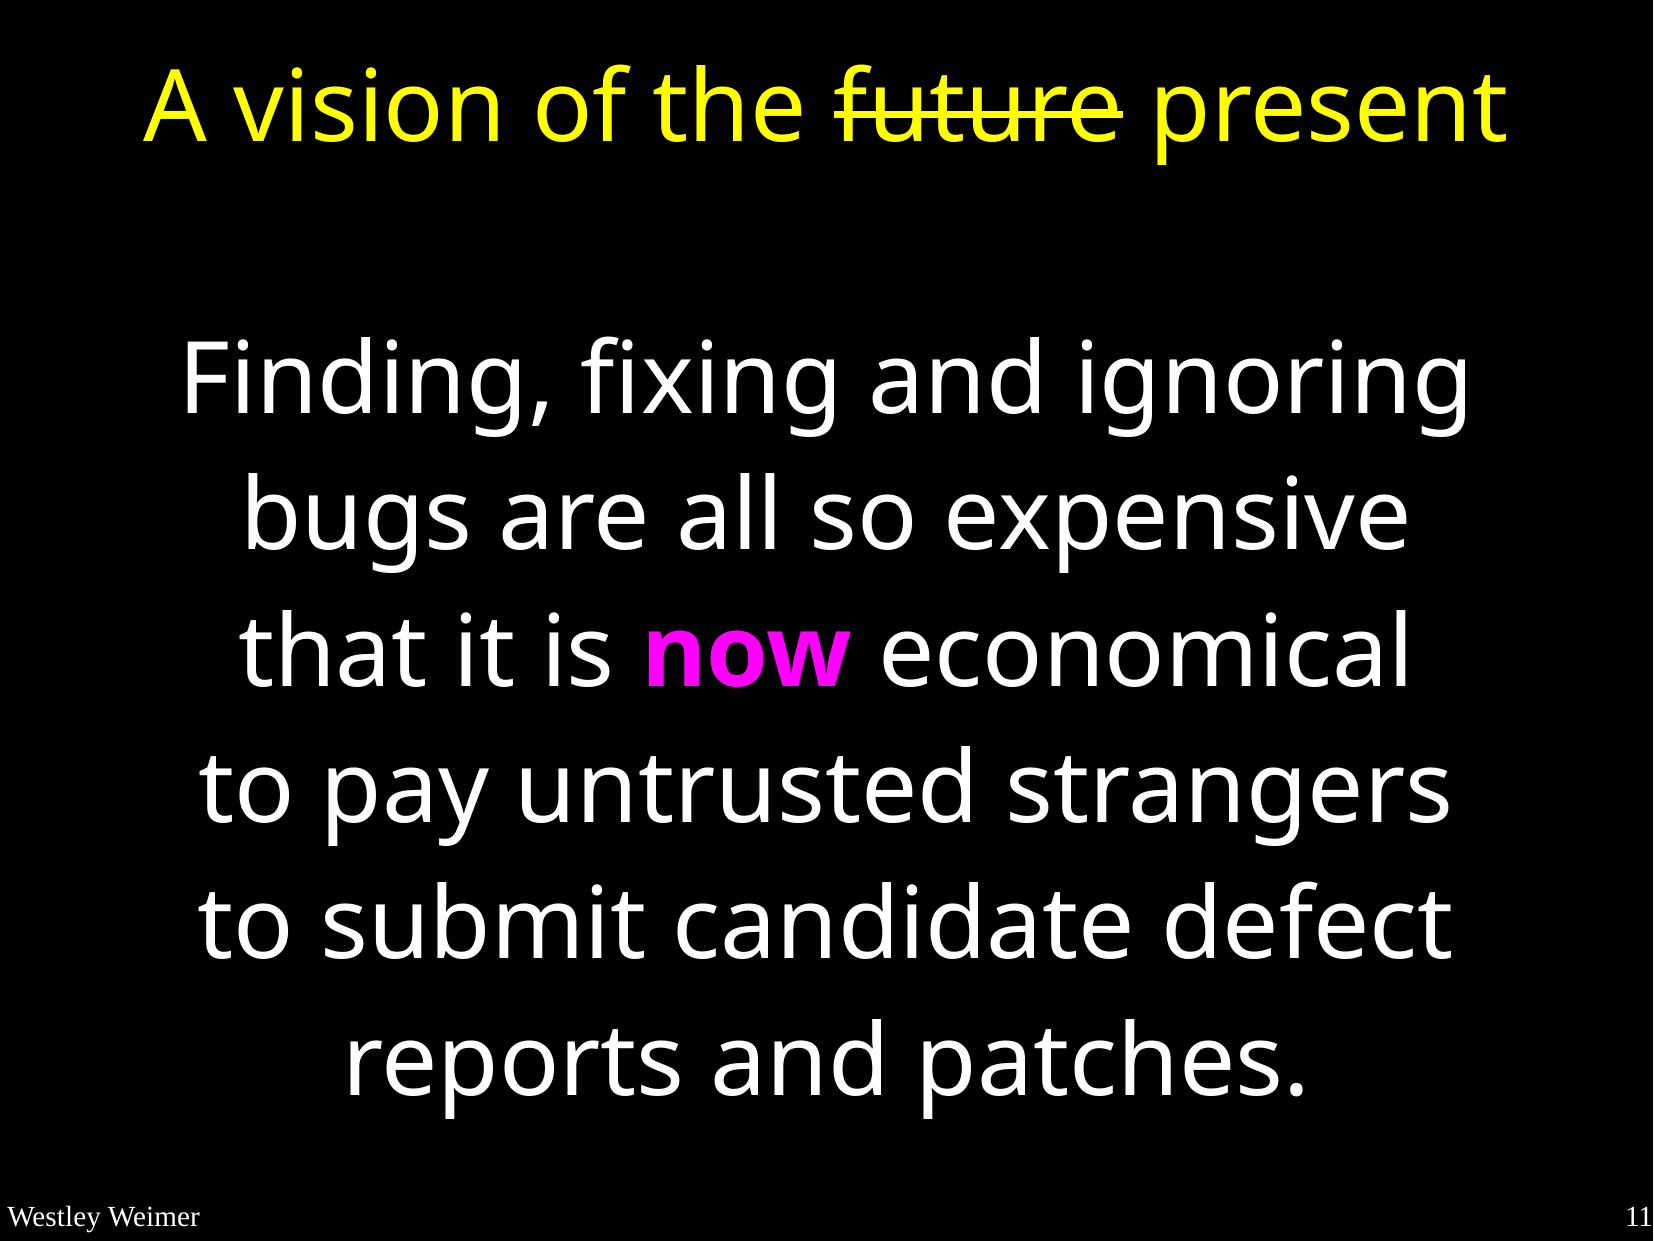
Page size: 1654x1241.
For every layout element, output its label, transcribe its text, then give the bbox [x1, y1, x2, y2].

subtitle A vision of the future present Finding, fixing and ignoring bugs are all so expensive that it is now economical to pay untrusted strangers to submit candidate defect reports and patches. [82, 49, 1571, 1109]
